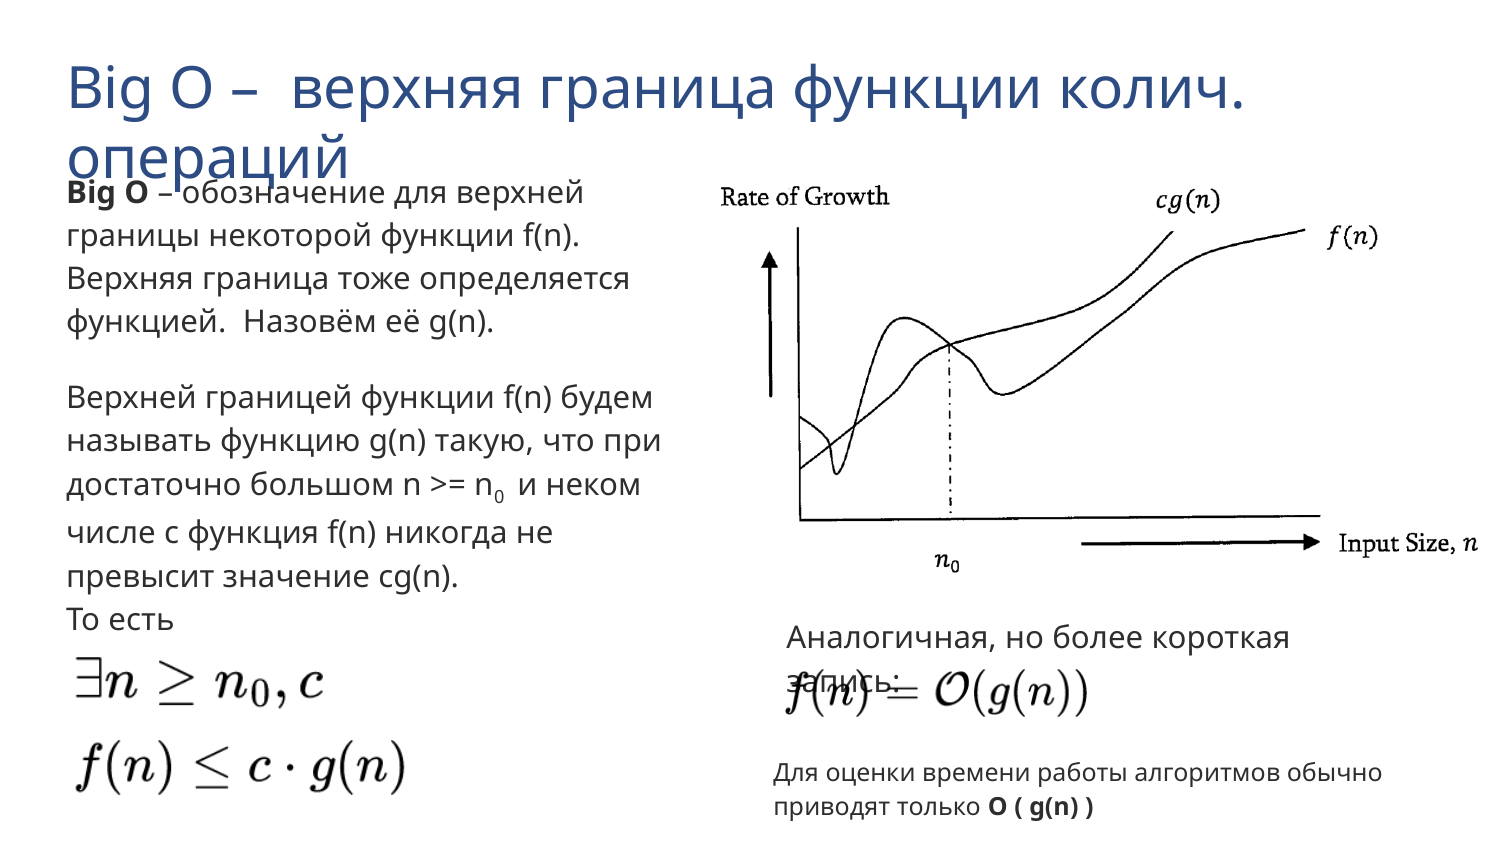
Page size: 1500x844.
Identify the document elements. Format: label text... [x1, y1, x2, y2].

picture [706, 171, 1500, 579]
list Big O – обозначение для верхней границы некоторой функции f(n). Верхняя граница тоже определяется функцией. Назовём её g(n). Верхней границей функции f(n) будем называть функцию g(n) такую, что при достаточно большом n >= n0 и неком числе c функция f(n) никогда не превысит значение cg(n). То есть [51, 151, 700, 807]
text_box Для оценки времени работы алгоритмов обычно приводят только O ( g(n) ) [758, 736, 1415, 836]
picture [783, 669, 1091, 717]
title Big O – верхняя граница функции колич. операций [51, 35, 1449, 130]
picture [73, 740, 409, 795]
text_box Аналогичная, но более короткая запись: [771, 597, 1428, 714]
picture [73, 657, 323, 709]
